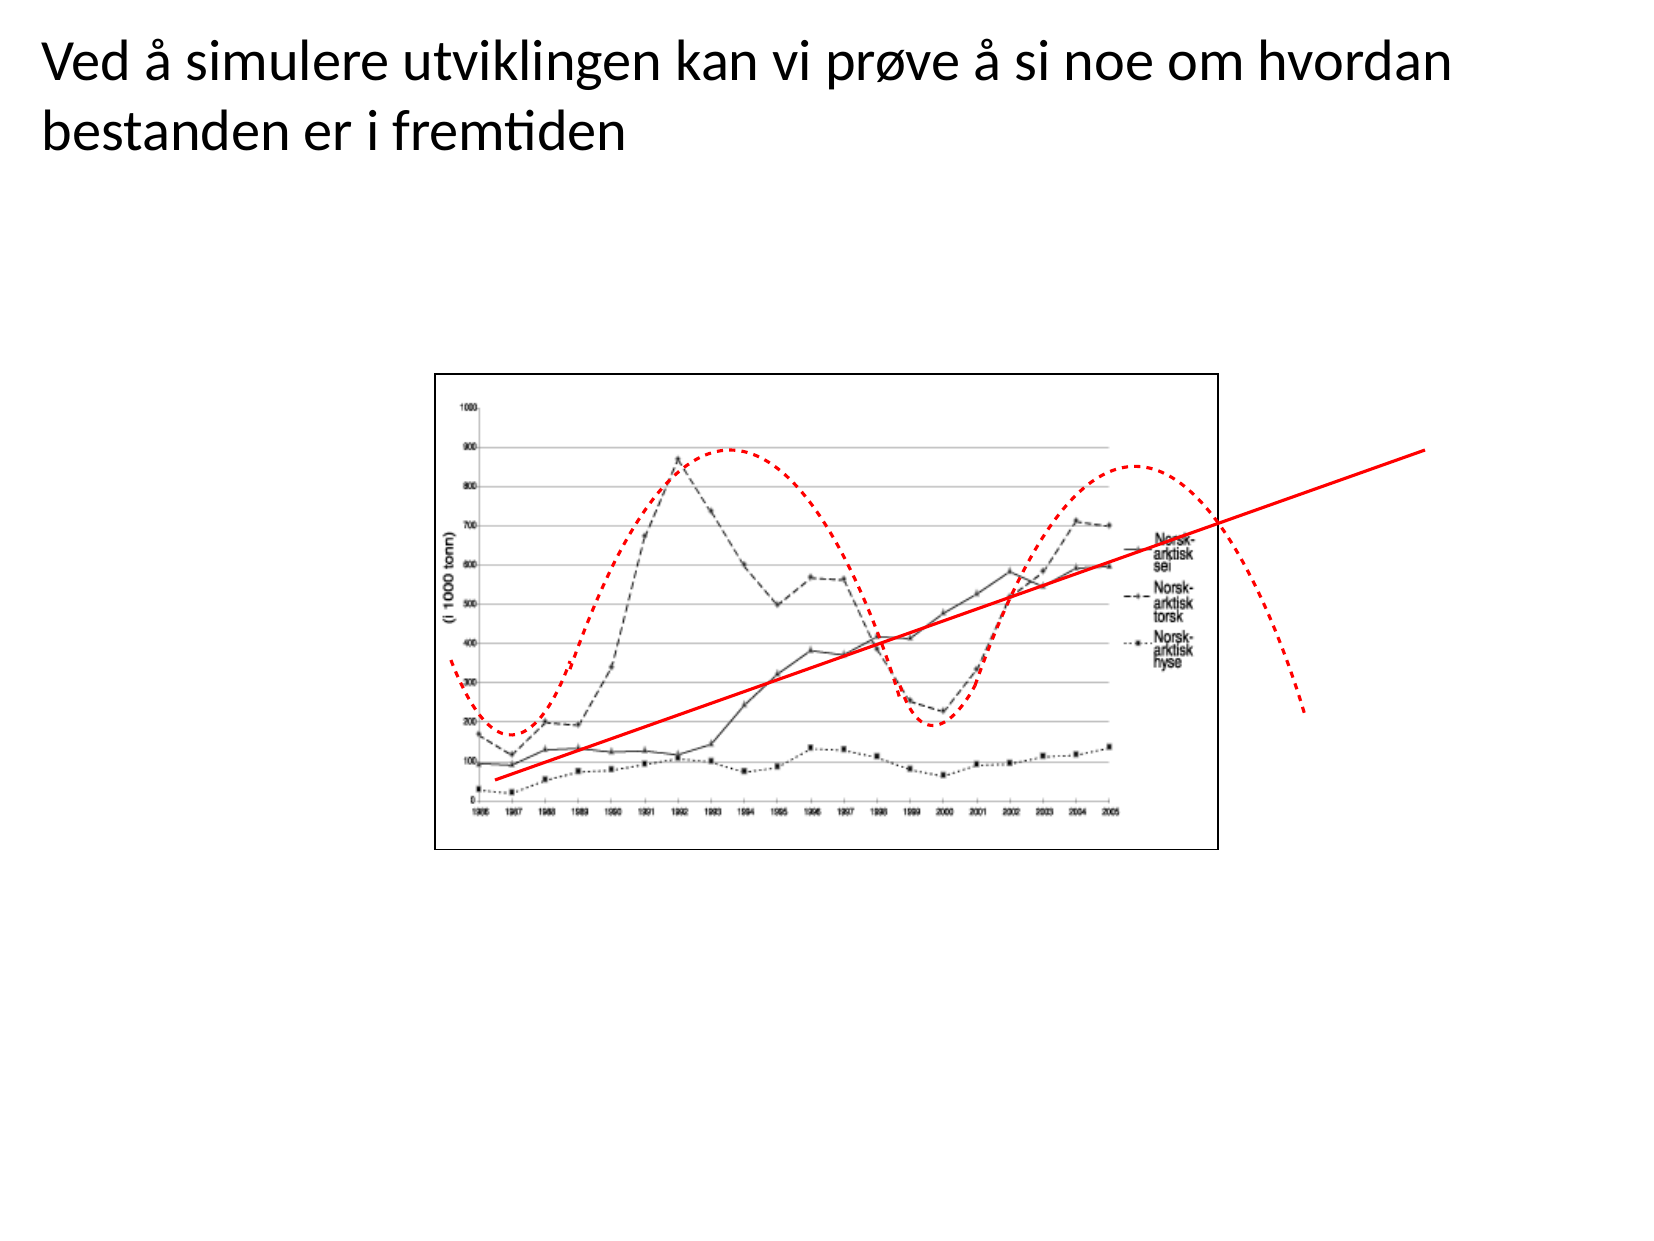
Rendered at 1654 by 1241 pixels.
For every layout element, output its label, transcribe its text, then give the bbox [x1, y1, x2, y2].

text_box Ved å simulere utviklingen kan vi prøve å si noe om hvordan bestanden er i fremtiden [26, 14, 1636, 243]
picture [435, 375, 1218, 849]
